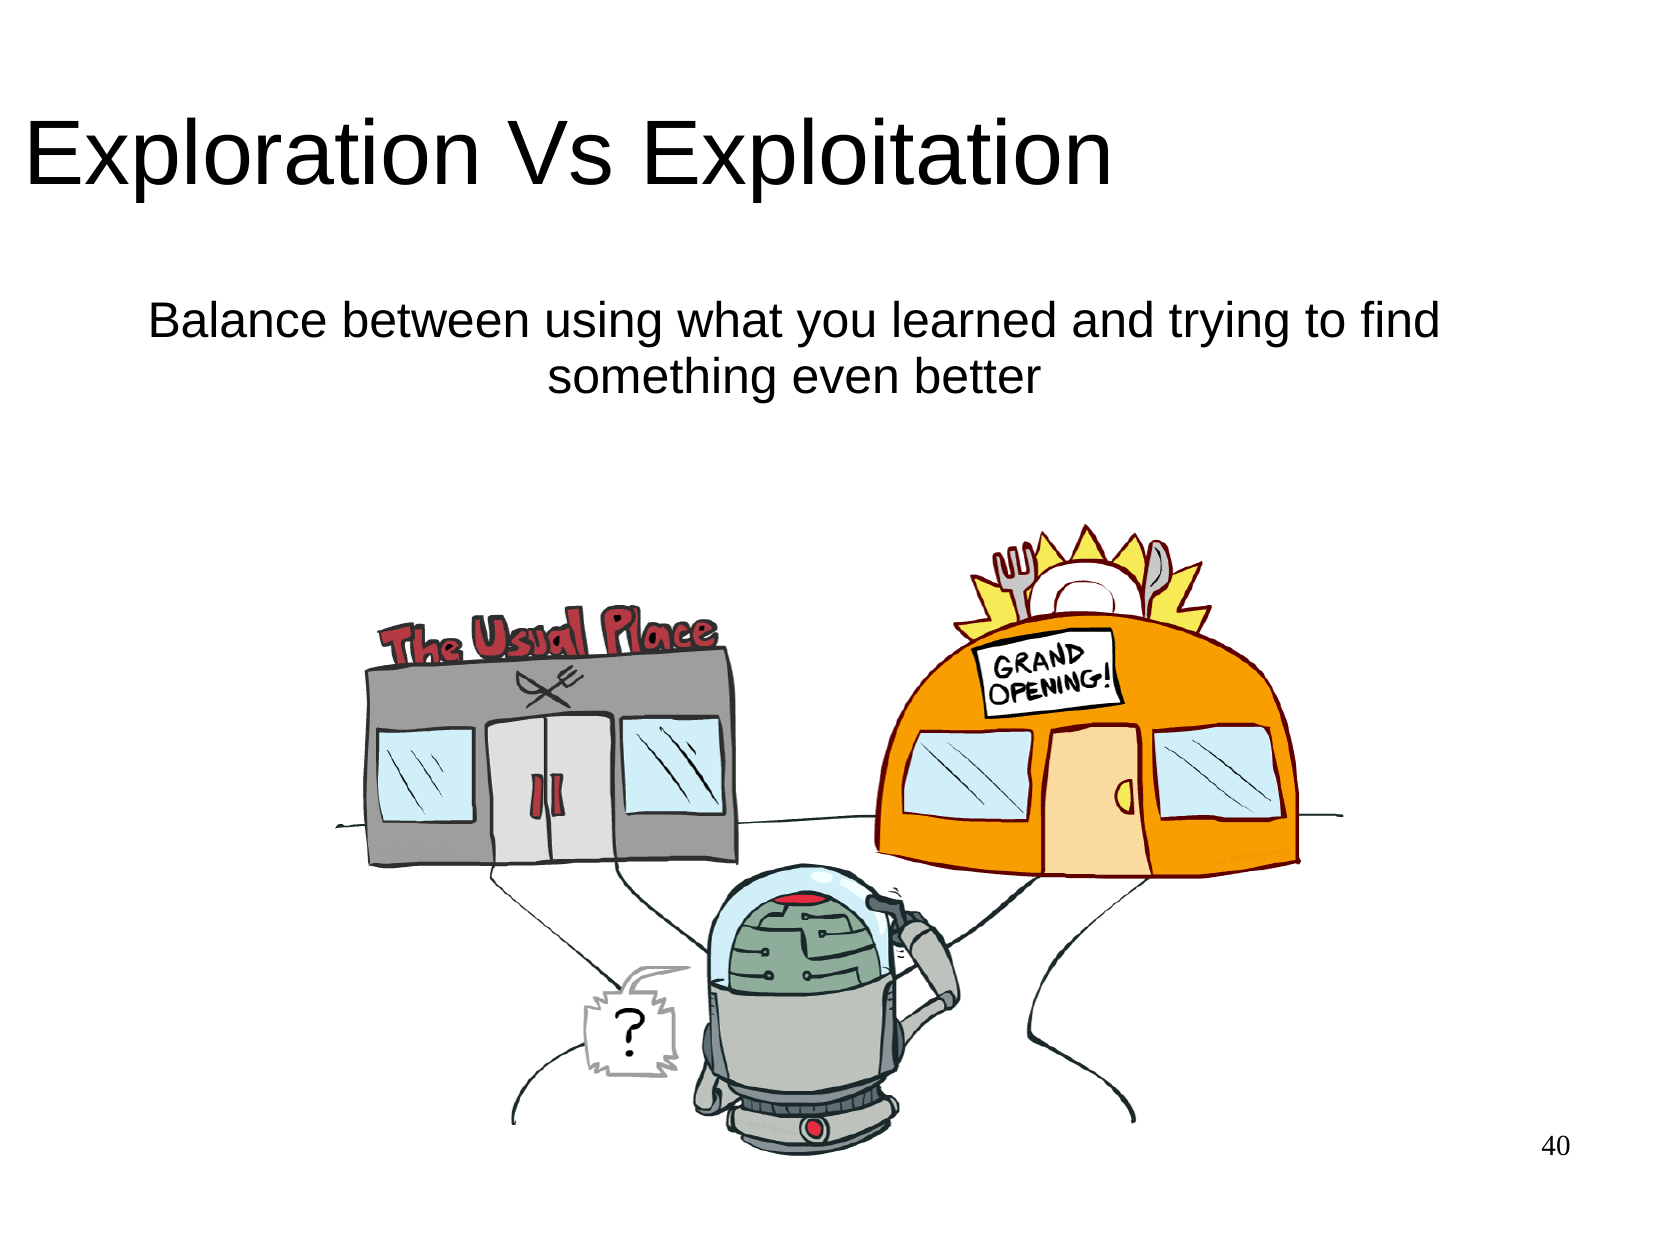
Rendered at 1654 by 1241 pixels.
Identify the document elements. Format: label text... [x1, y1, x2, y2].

title Exploration Vs Exploitation [23, 49, 1512, 257]
picture [295, 463, 1361, 1174]
text_box Balance between using what you learned and trying to find something even better [75, 285, 1515, 413]
